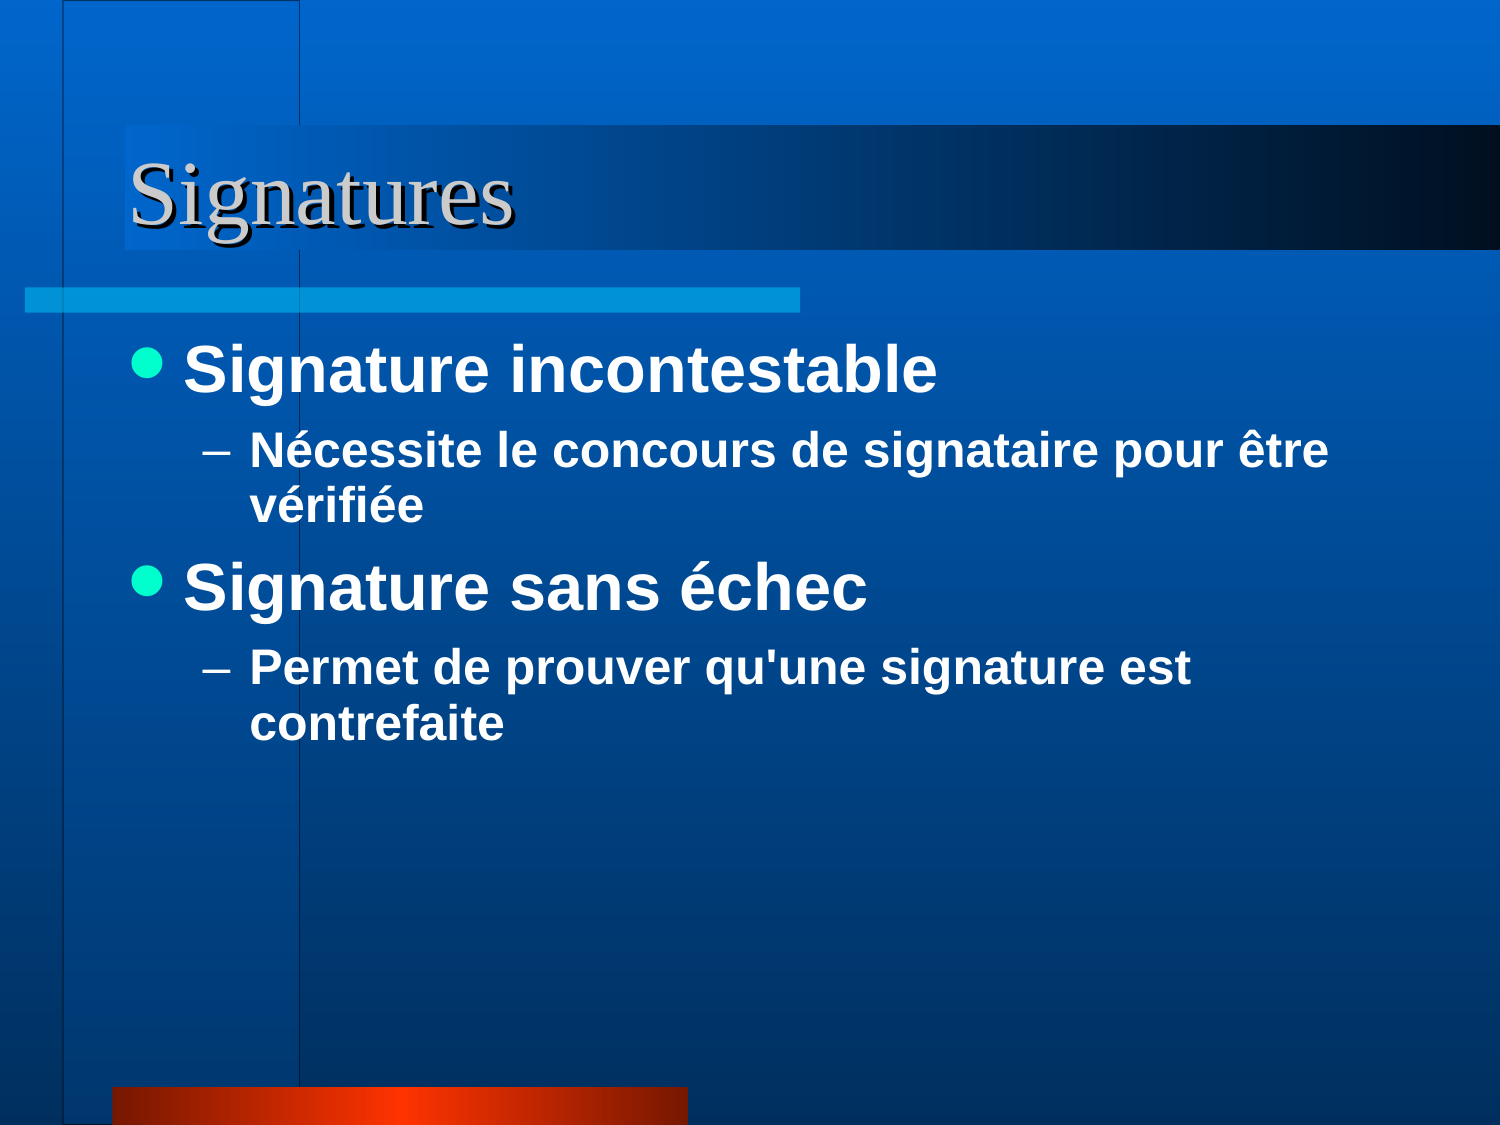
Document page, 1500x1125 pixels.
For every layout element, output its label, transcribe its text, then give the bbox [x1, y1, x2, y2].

list Signature incontestable Nécessite le concours de signataire pour être vérifiée Signature sans échec Permet de prouver qu'une signature est contrefaite [112, 324, 1388, 1001]
title Signatures [112, 99, 1388, 288]
